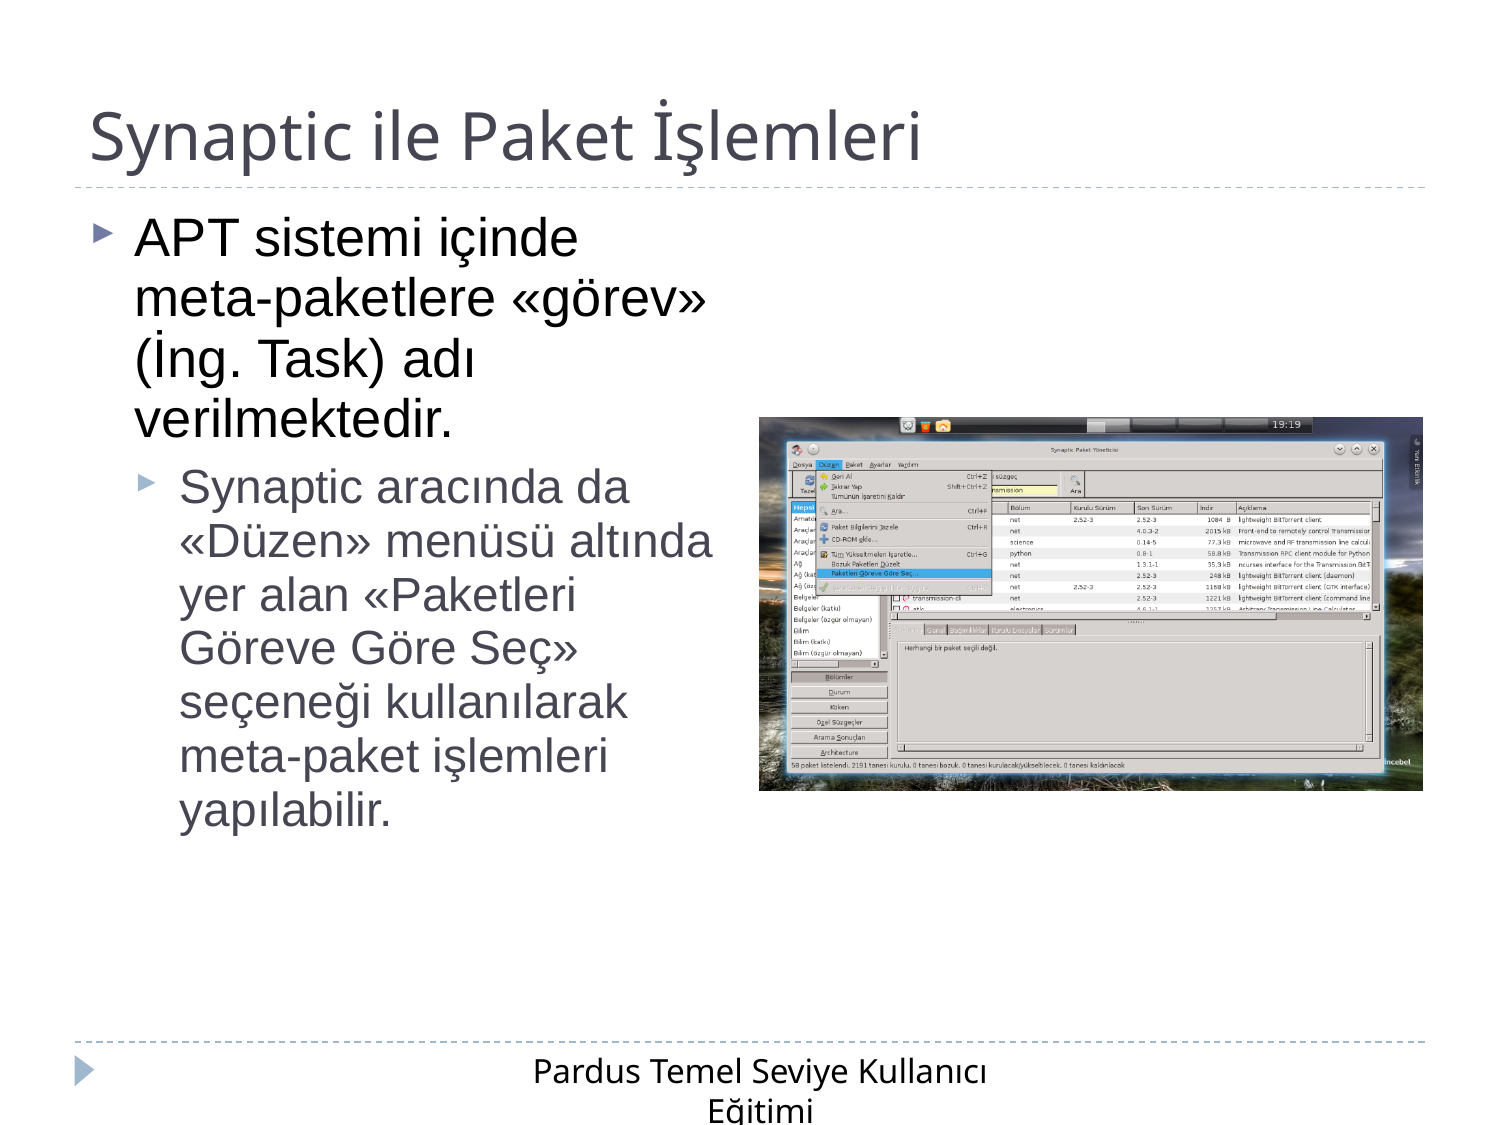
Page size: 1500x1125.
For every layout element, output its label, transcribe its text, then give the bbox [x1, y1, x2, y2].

picture [759, 417, 1423, 791]
list APT sistemi içinde meta-paketlere «görev» (İng. Task) adı verilmektedir. Synaptic aracında da «Düzen» menüsü altında yer alan «Paketleri Göreve Göre Seç» seçeneği kullanılarak meta-paket işlemleri yapılabilir. [75, 200, 738, 1010]
title Synaptic ile Paket İşlemleri [75, 37, 1425, 188]
